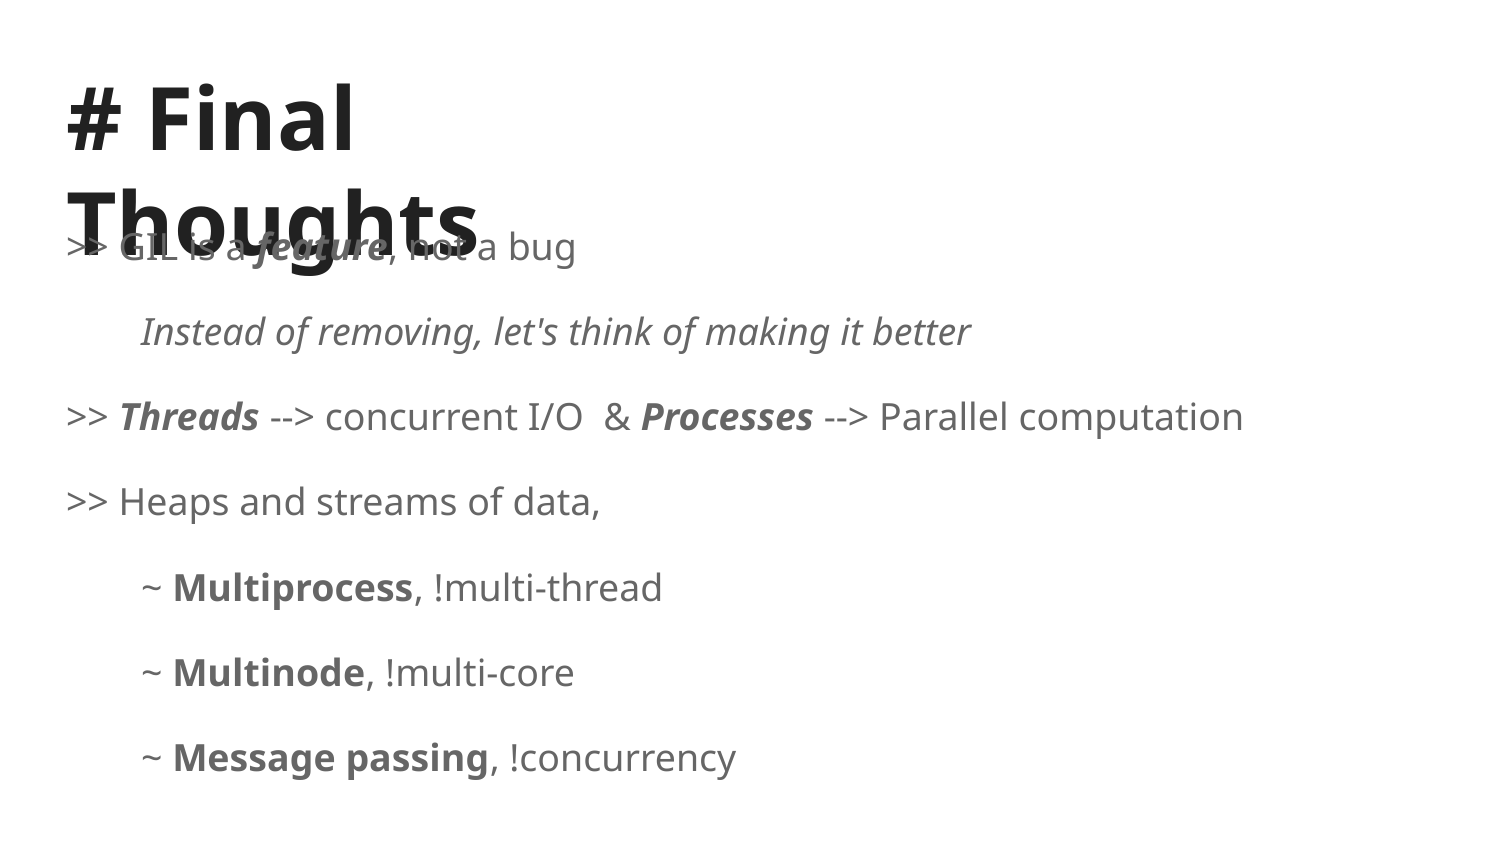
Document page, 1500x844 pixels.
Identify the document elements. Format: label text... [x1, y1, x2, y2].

title # Final Thoughts [51, 48, 637, 180]
list >> GIL is a feature, not a bug Instead of removing, let's think of making it better >> Threads --> concurrent I/O & Processes --> Parallel computation >> Heaps and streams of data, ~ Multiprocess, !multi-thread ~ Multinode, !multi-core ~ Message passing, !concurrency [51, 201, 1449, 750]
